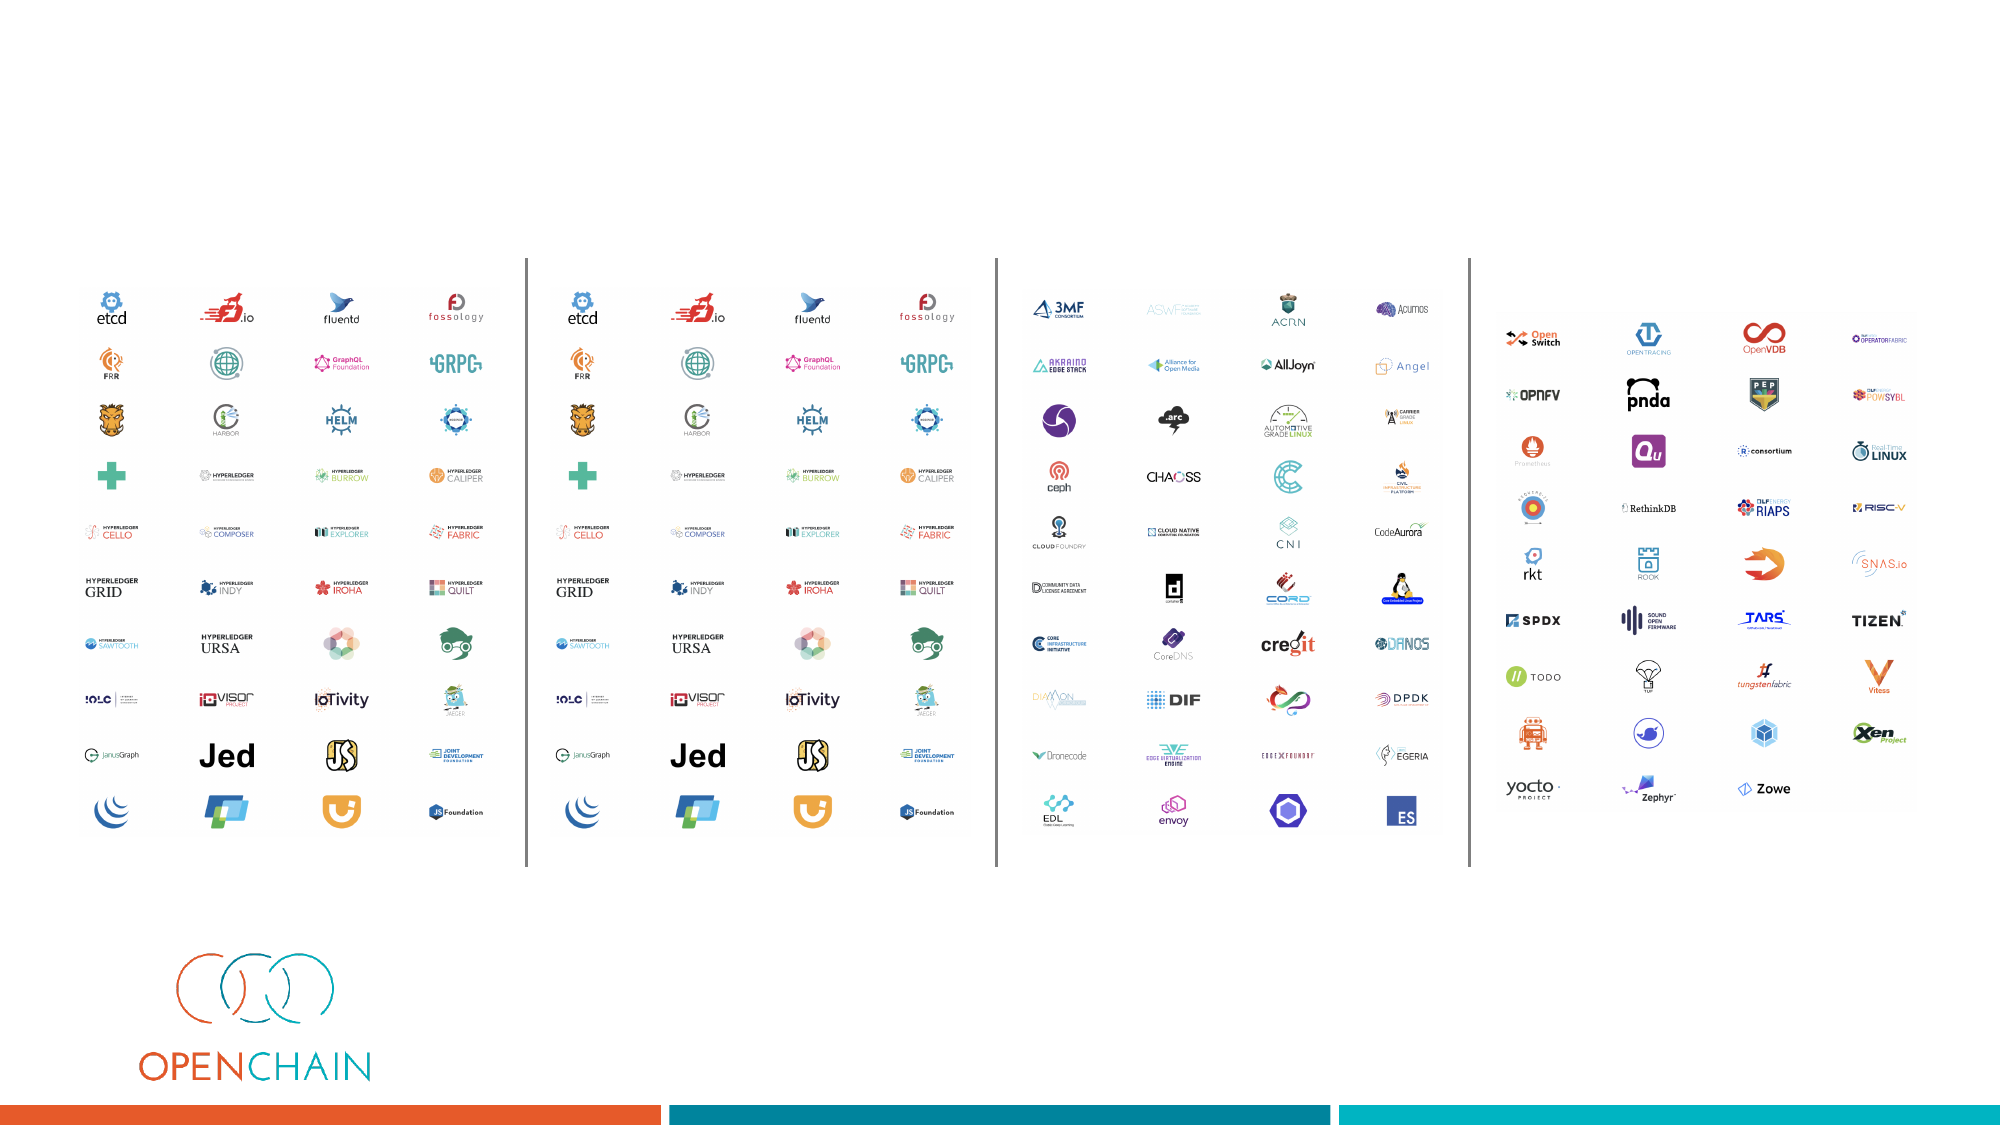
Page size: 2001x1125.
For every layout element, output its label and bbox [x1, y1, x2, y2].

picture [1496, 312, 1917, 812]
picture [1022, 289, 1443, 835]
picture [79, 287, 500, 837]
picture [137, 951, 372, 1082]
picture [550, 287, 971, 837]
